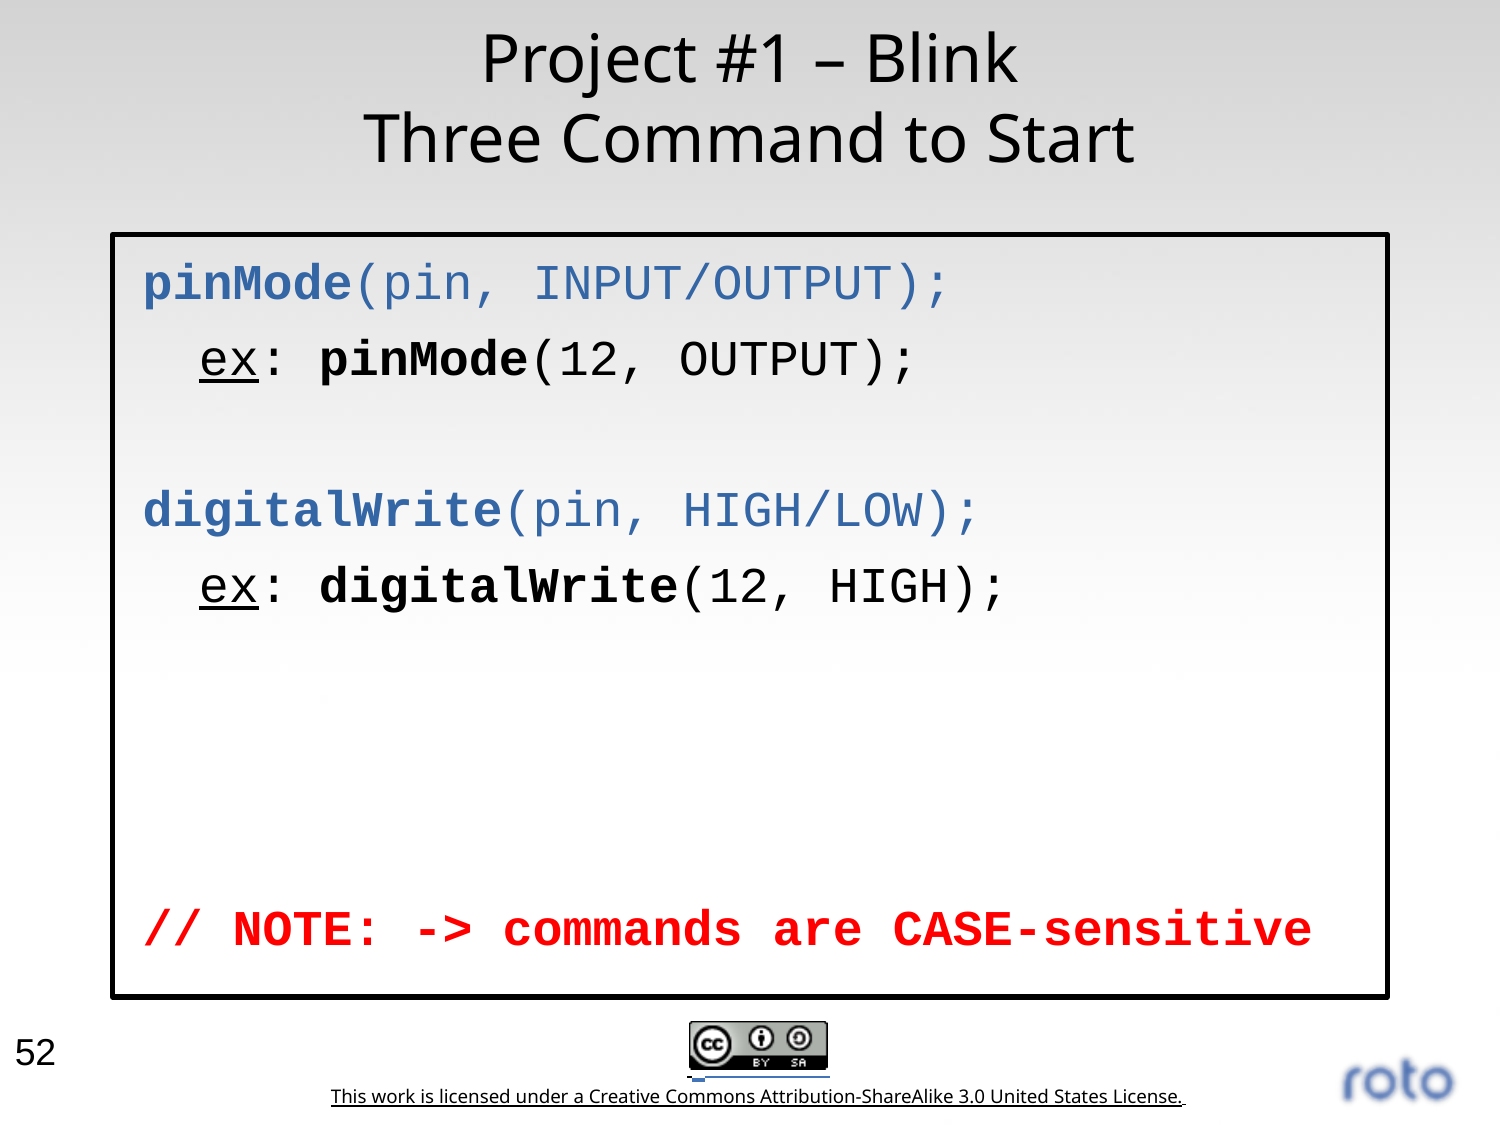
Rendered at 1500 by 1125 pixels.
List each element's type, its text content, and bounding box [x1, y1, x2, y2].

list pinMode(pin, INPUT/OUTPUT); ex: pinMode(12, OUTPUT); digitalWrite(pin, HIGH/LOW); ex: digitalWrite(12, HIGH); // NOTE: -> commands are CASE-sensitive [112, 234, 1388, 998]
picture [0, 0, 1500, 1125]
title Project #1 – Blink Three Command to Start [112, 2, 1388, 190]
